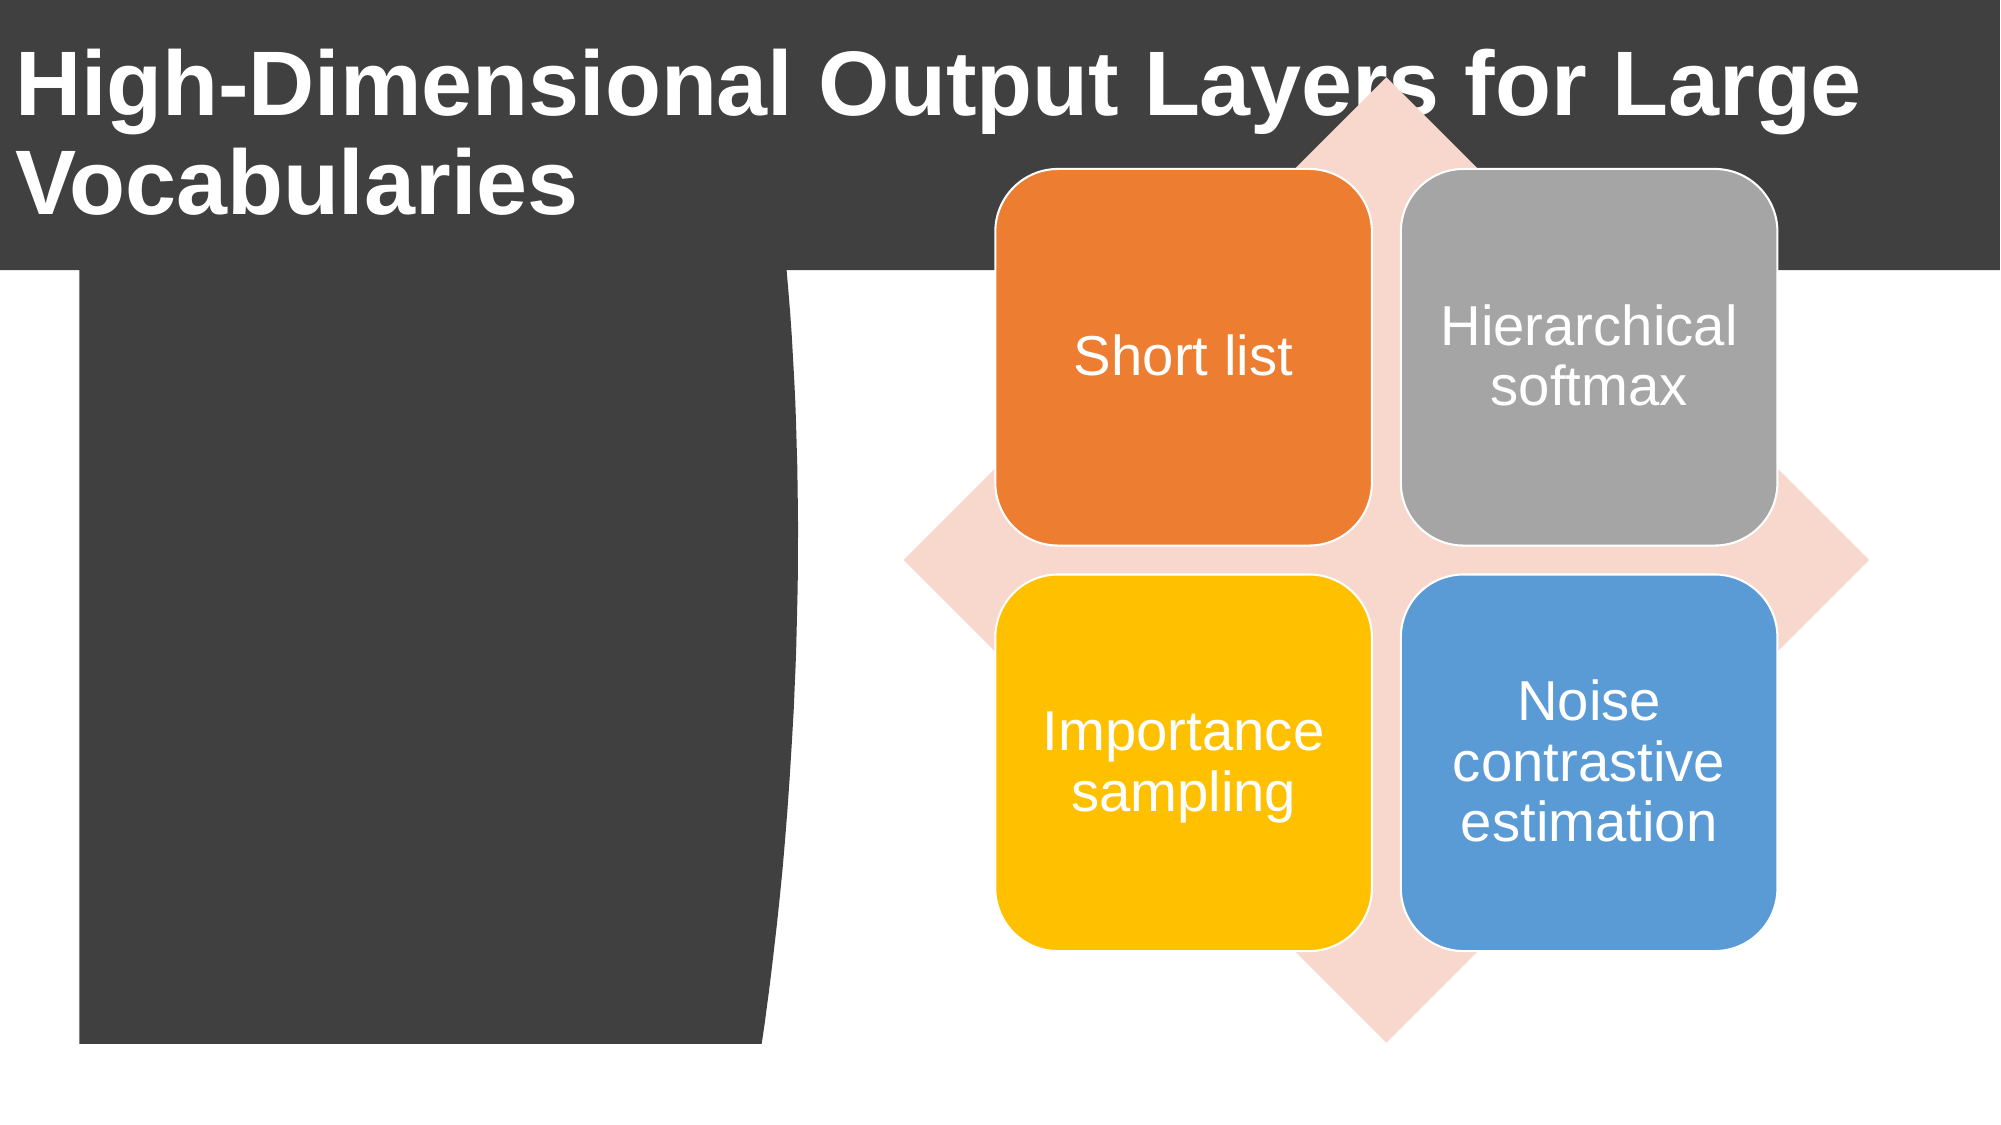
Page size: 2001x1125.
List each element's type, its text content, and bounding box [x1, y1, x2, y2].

text_box Importance sampling [995, 574, 1372, 952]
text_box Short list [995, 168, 1372, 546]
text_box Hierarchical softmax [1400, 168, 1778, 546]
text_box [903, 77, 1870, 1043]
title High-Dimensional Output Layers for Large Vocabularies [0, 0, 821, 1125]
text_box Noise contrastive estimation [1400, 574, 1778, 952]
